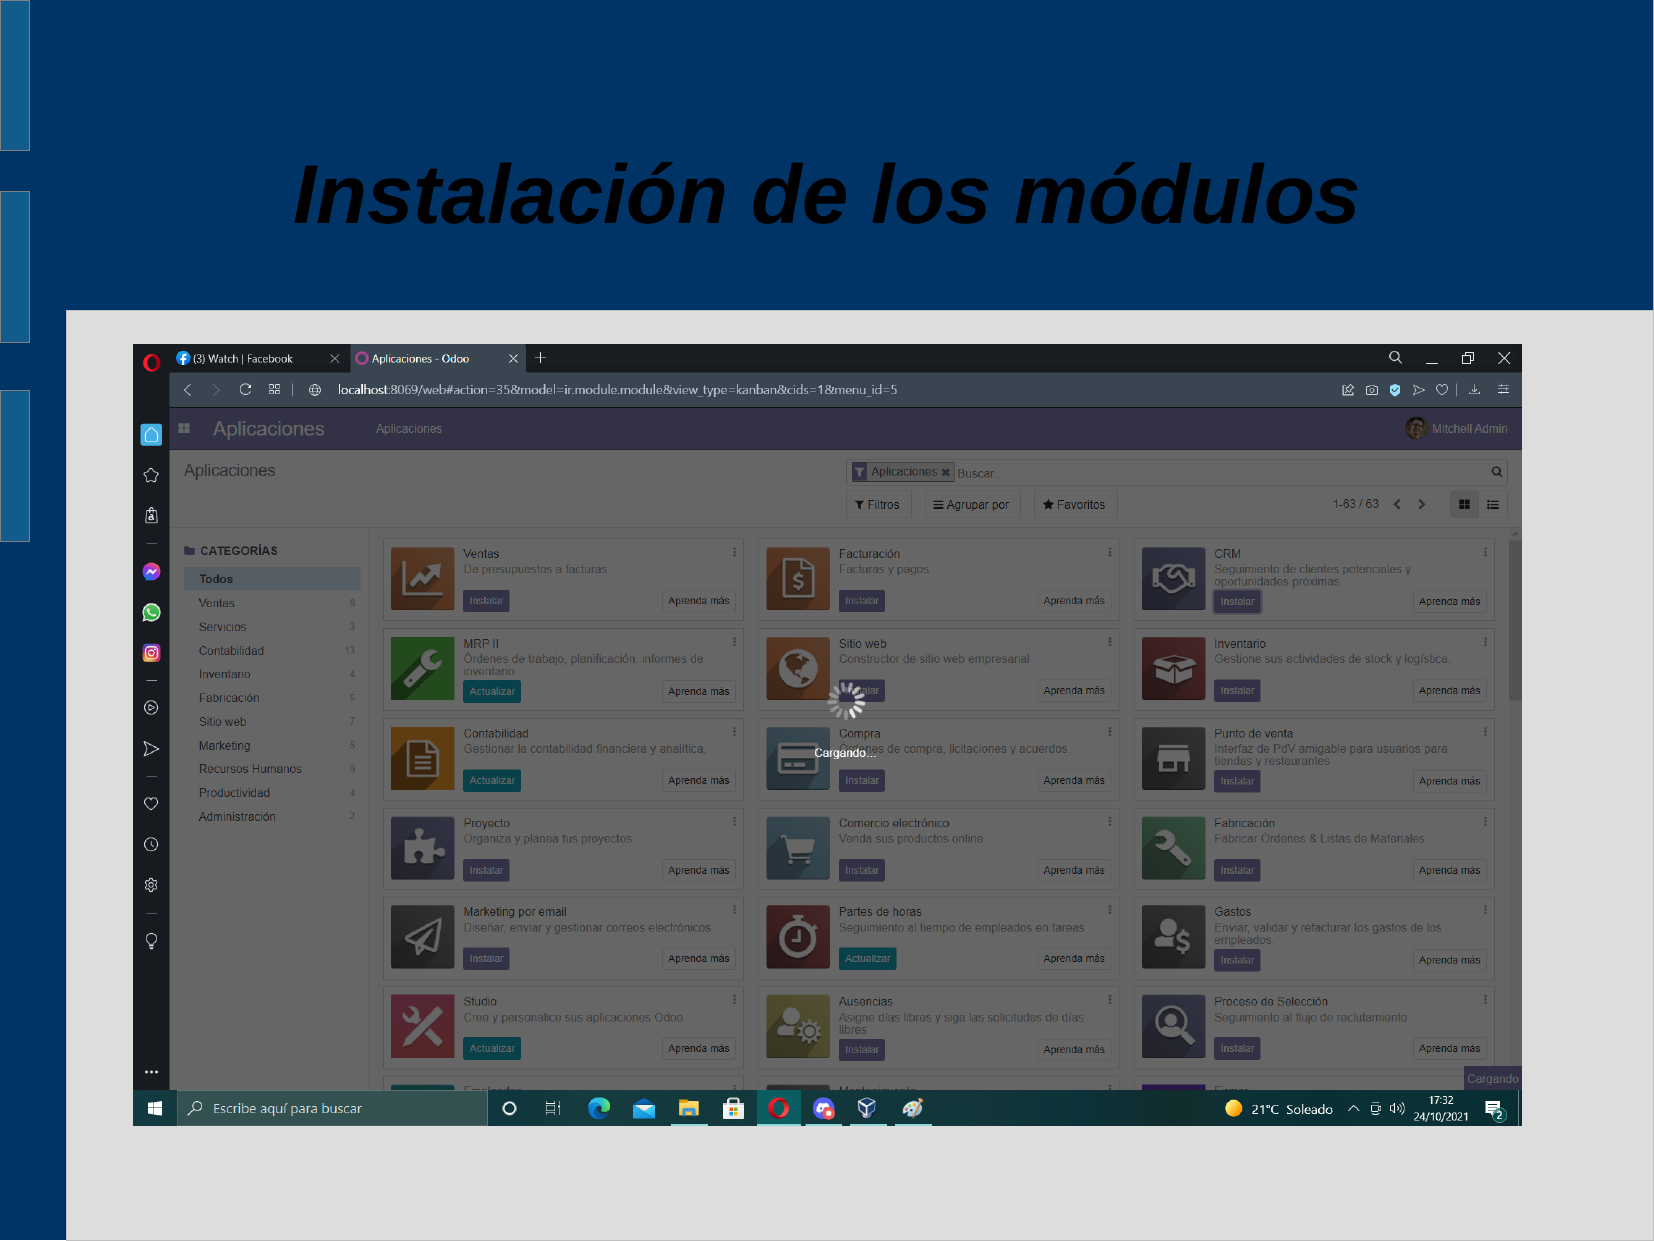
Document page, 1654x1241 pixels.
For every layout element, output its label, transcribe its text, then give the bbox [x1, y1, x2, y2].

picture [133, 344, 1522, 1126]
title Instalación de los módulos [121, 91, 1534, 299]
